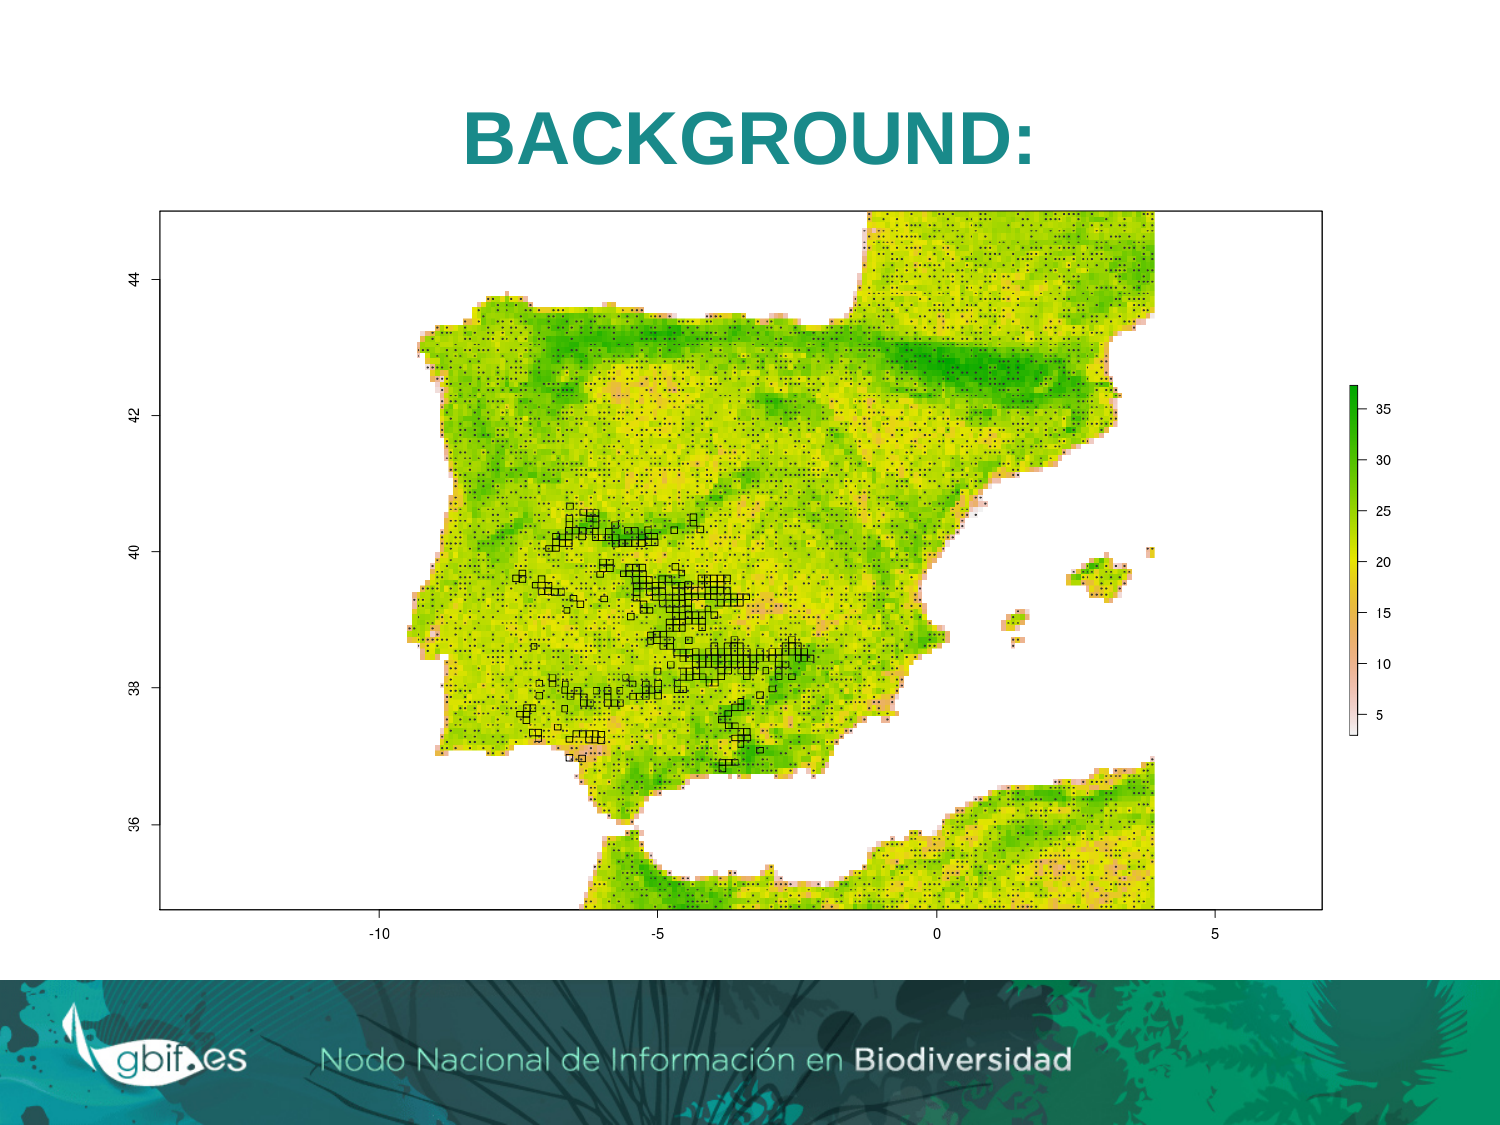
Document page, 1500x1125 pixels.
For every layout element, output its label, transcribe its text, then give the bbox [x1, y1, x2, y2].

picture [99, 192, 1437, 966]
title BACKGROUND: [112, 68, 1388, 192]
picture [0, 980, 1500, 1125]
